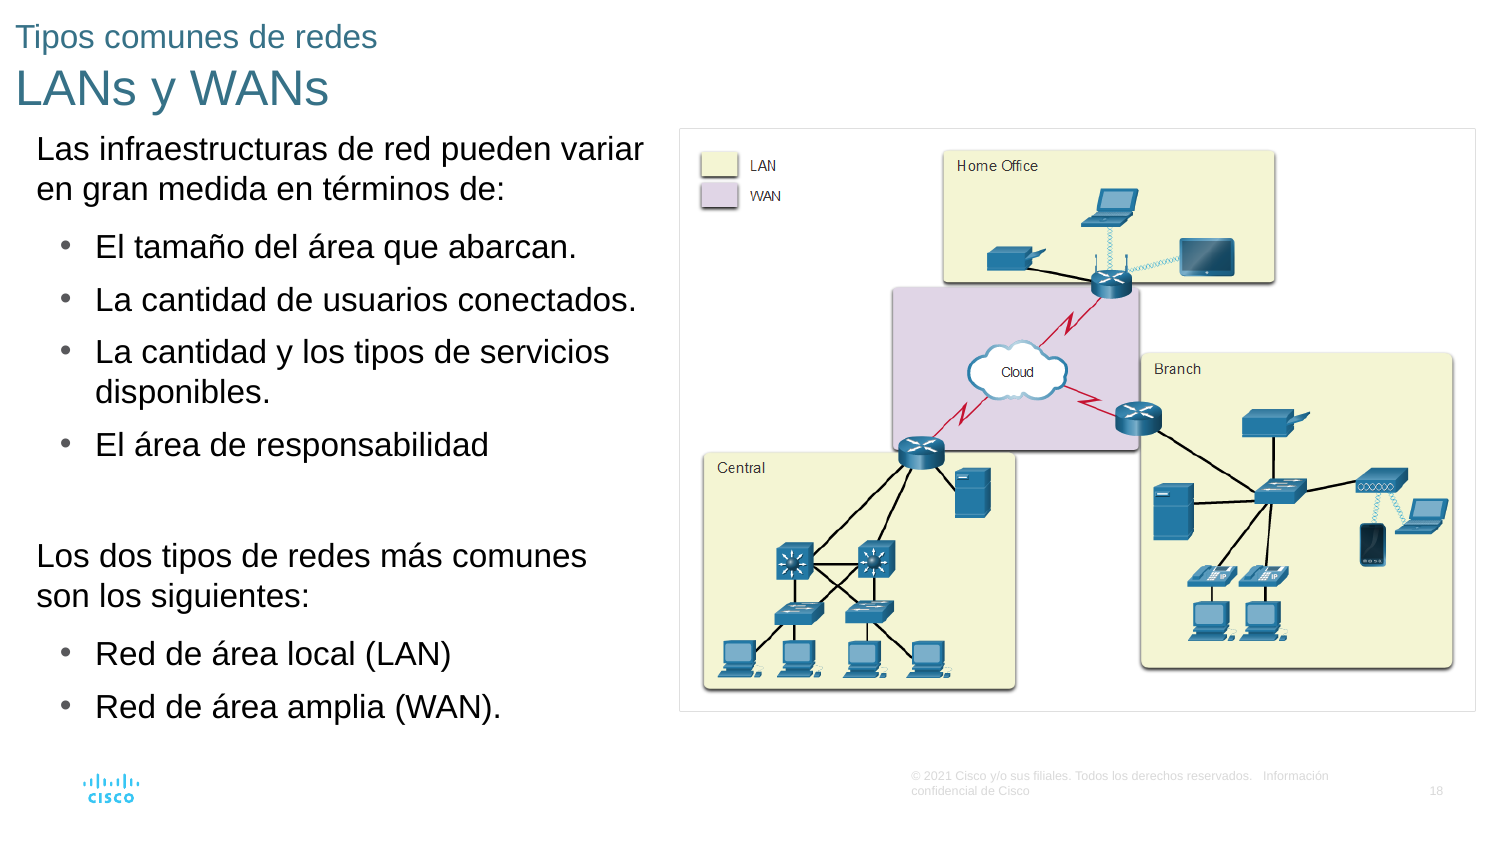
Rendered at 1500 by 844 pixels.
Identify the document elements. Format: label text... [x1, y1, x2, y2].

title Tipos comunes de redes LANs y WANs [0, 6, 1500, 124]
picture [676, 123, 1479, 714]
list Las infraestructuras de red pueden variar en gran medida en términos de: El tamaño del área que abarcan. La cantidad de usuarios conectados. La cantidad y los tipos de servicios disponibles. El área de responsabilidad Los dos tipos de redes más comunes son los siguientes: Red de área local (LAN) Red de área amplia (WAN). [21, 119, 677, 727]
